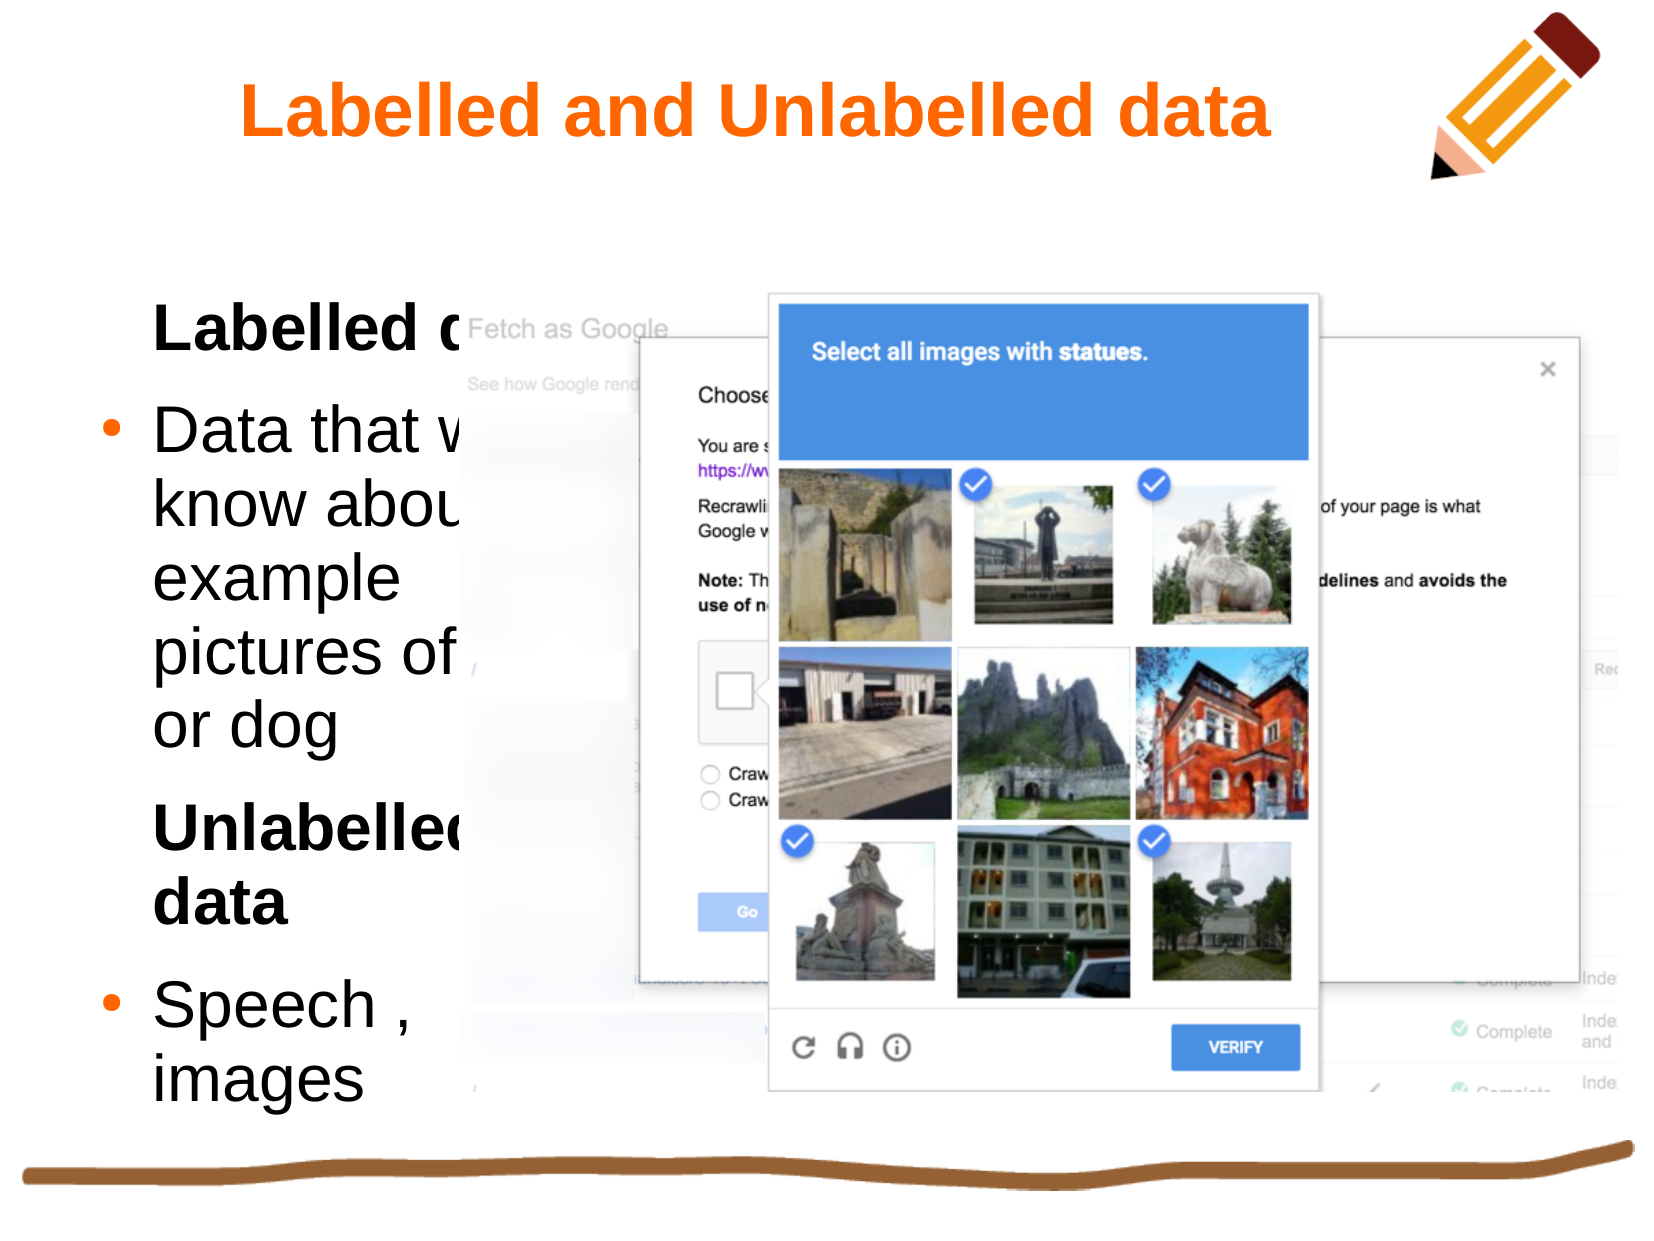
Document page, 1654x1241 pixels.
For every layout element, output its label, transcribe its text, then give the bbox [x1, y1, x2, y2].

picture [459, 290, 1618, 1092]
picture [1430, 12, 1601, 181]
title Labelled and Unlabelled data [82, 49, 1430, 172]
picture [22, 1140, 1635, 1191]
list Labelled data Data that we know about for example pictures of cat or dog Unlabelled data Speech , images [82, 290, 615, 1122]
